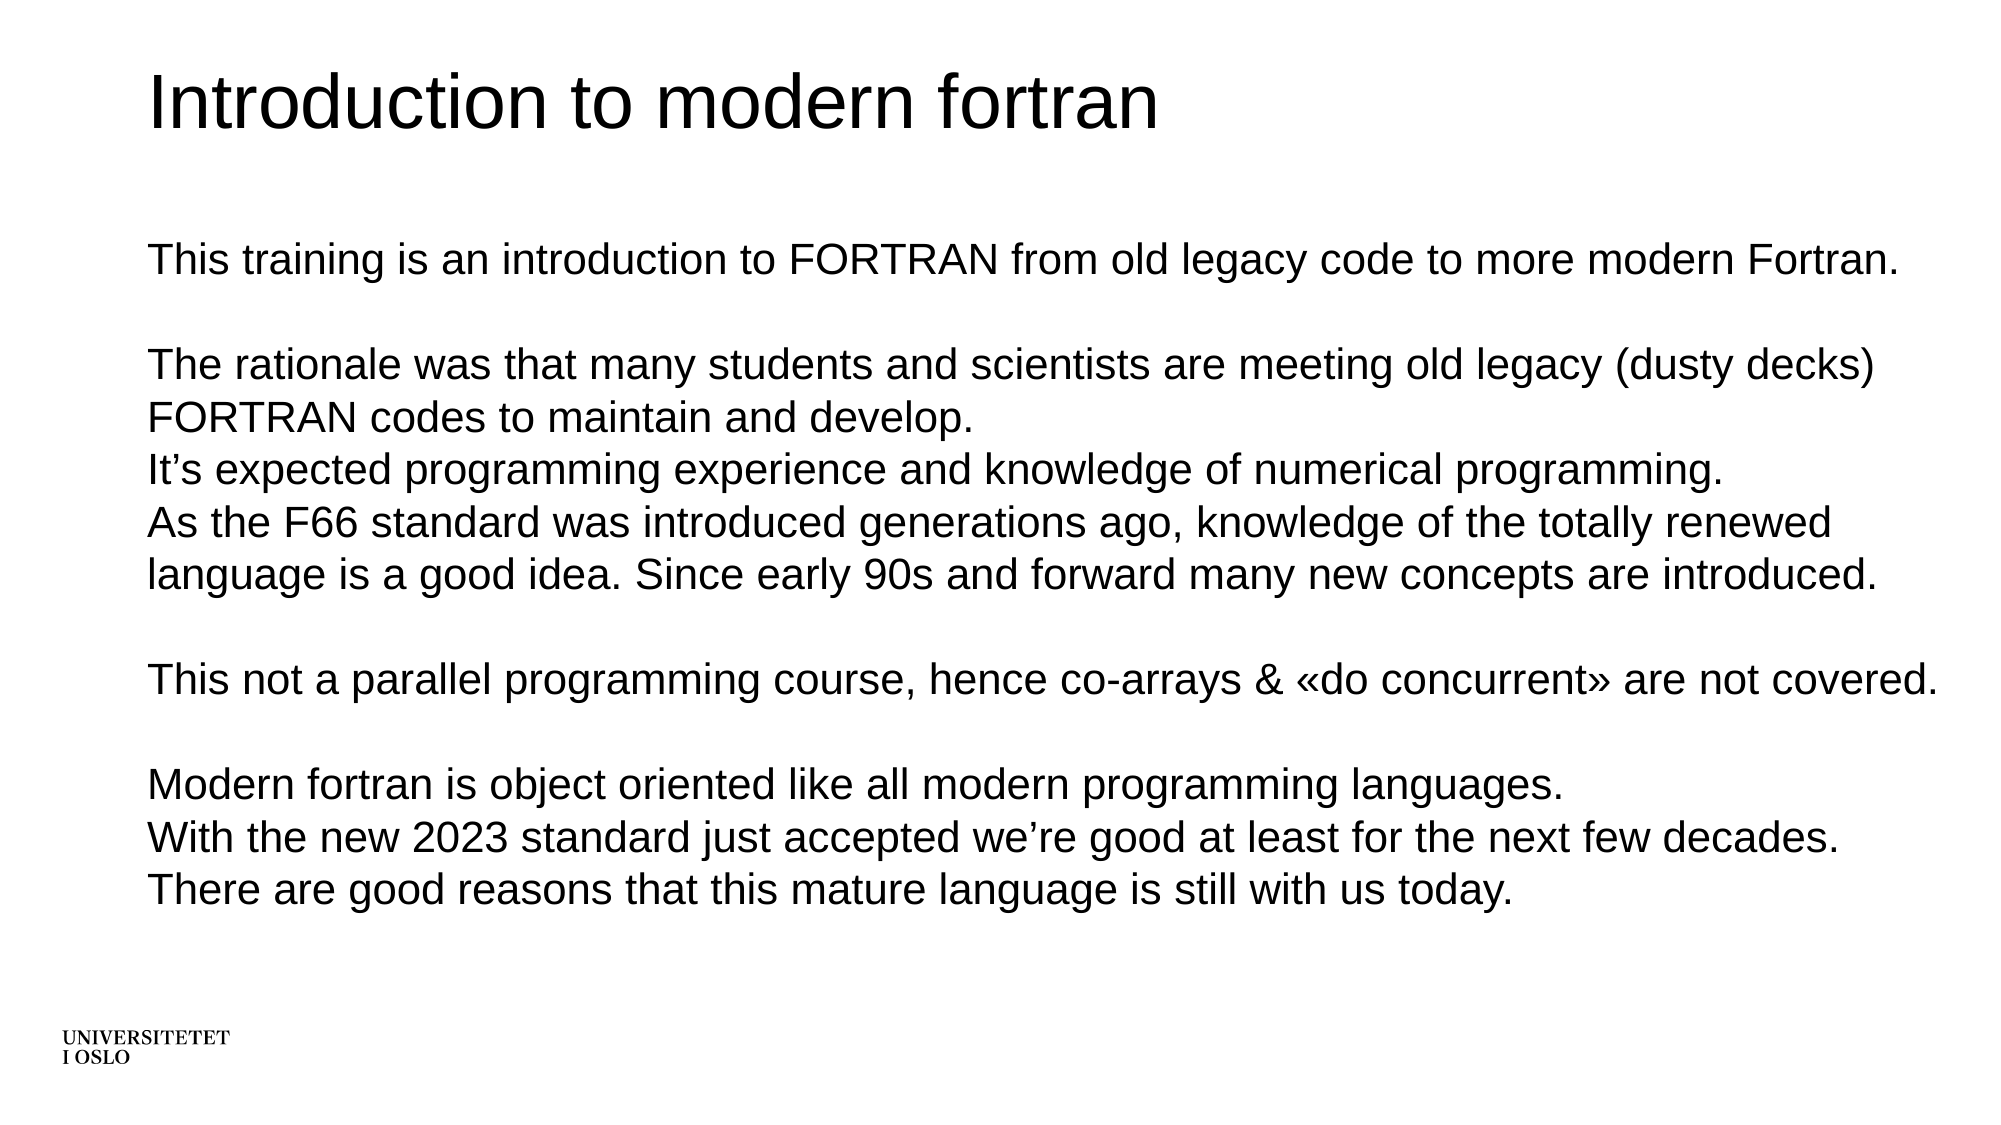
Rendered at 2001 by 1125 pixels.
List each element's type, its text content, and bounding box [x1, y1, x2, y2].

list This training is an introduction to FORTRAN from old legacy code to more modern Fortran. The rationale was that many students and scientists are meeting old legacy (dusty decks) FORTRAN codes to maintain and develop. It’s expected programming experience and knowledge of numerical programming. As the F66 standard was introduced generations ago, knowledge of the totally renewed language is a good idea. Since early 90s and forward many new concepts are introduced. This not a parallel programming course, hence co-arrays & «do concurrent» are not covered. Modern fortran is object oriented like all modern programming languages. With the new 2023 standard just accepted we’re good at least for the next few decades. There are good reasons that this mature language is still with us today. [147, 231, 1990, 979]
title Introduction to modern fortran [147, 51, 1873, 223]
picture [62, 1030, 230, 1064]
